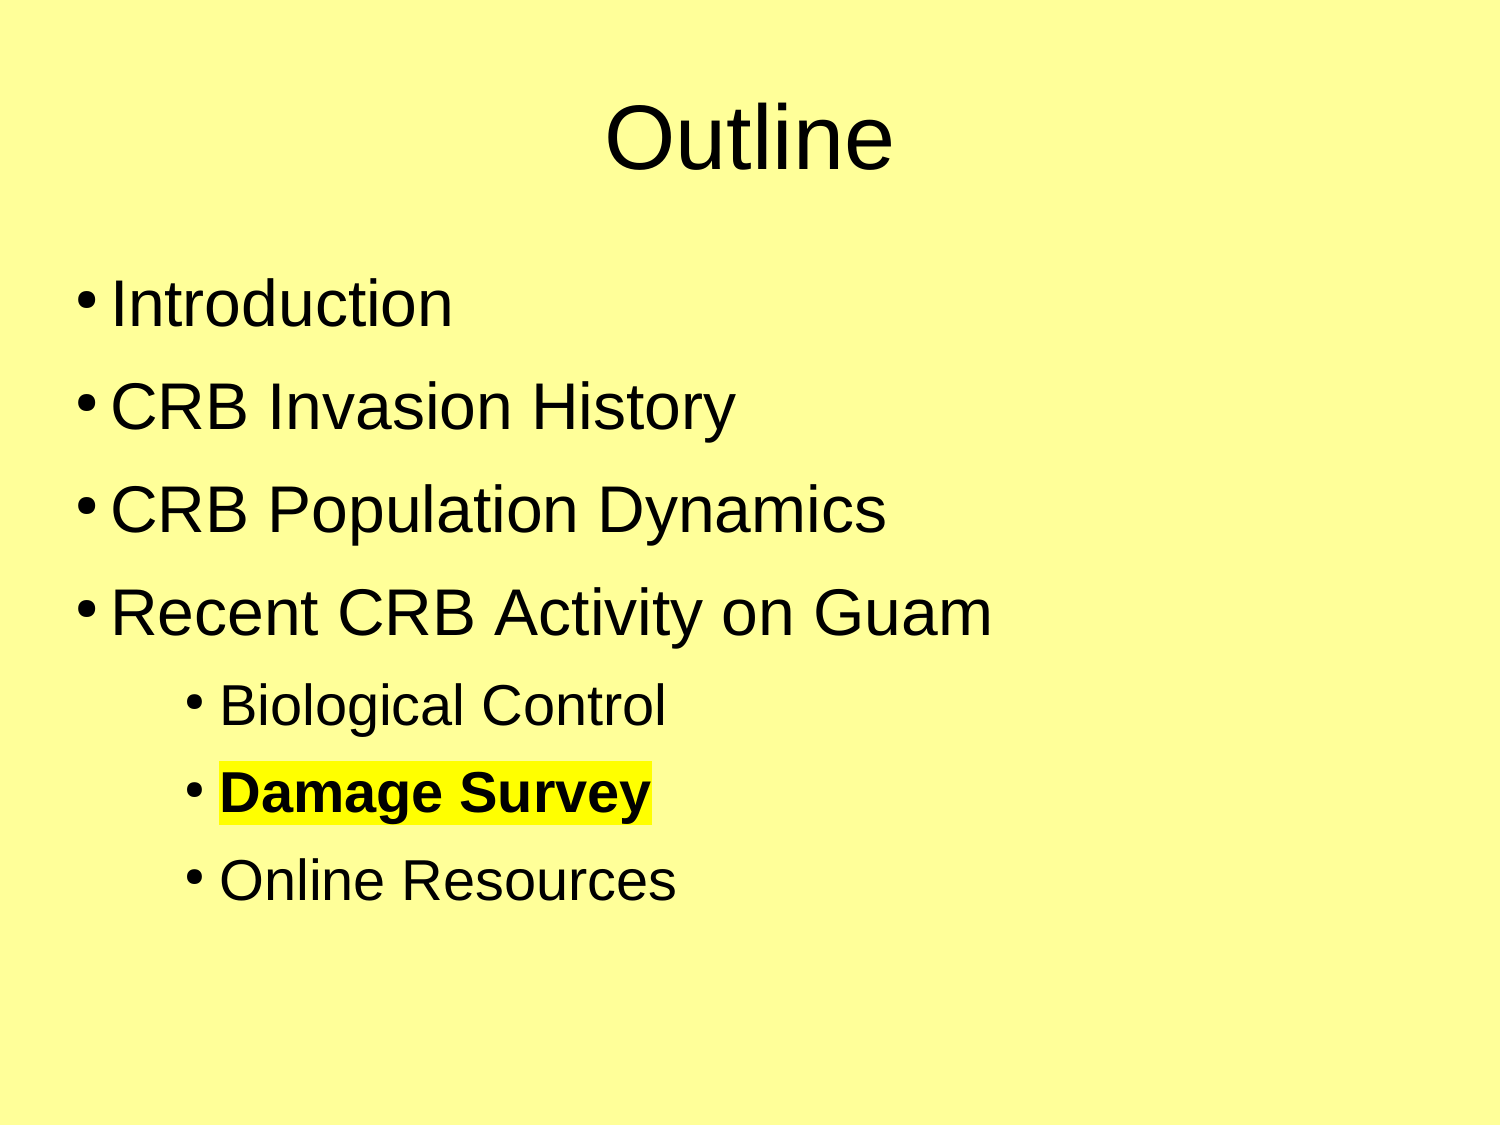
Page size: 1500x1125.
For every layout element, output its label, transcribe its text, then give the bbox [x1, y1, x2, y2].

list Introduction CRB Invasion History CRB Population Dynamics Recent CRB Activity on Guam Biological Control Damage Survey Online Resources [75, 263, 1425, 916]
title Outline [75, 44, 1425, 233]
